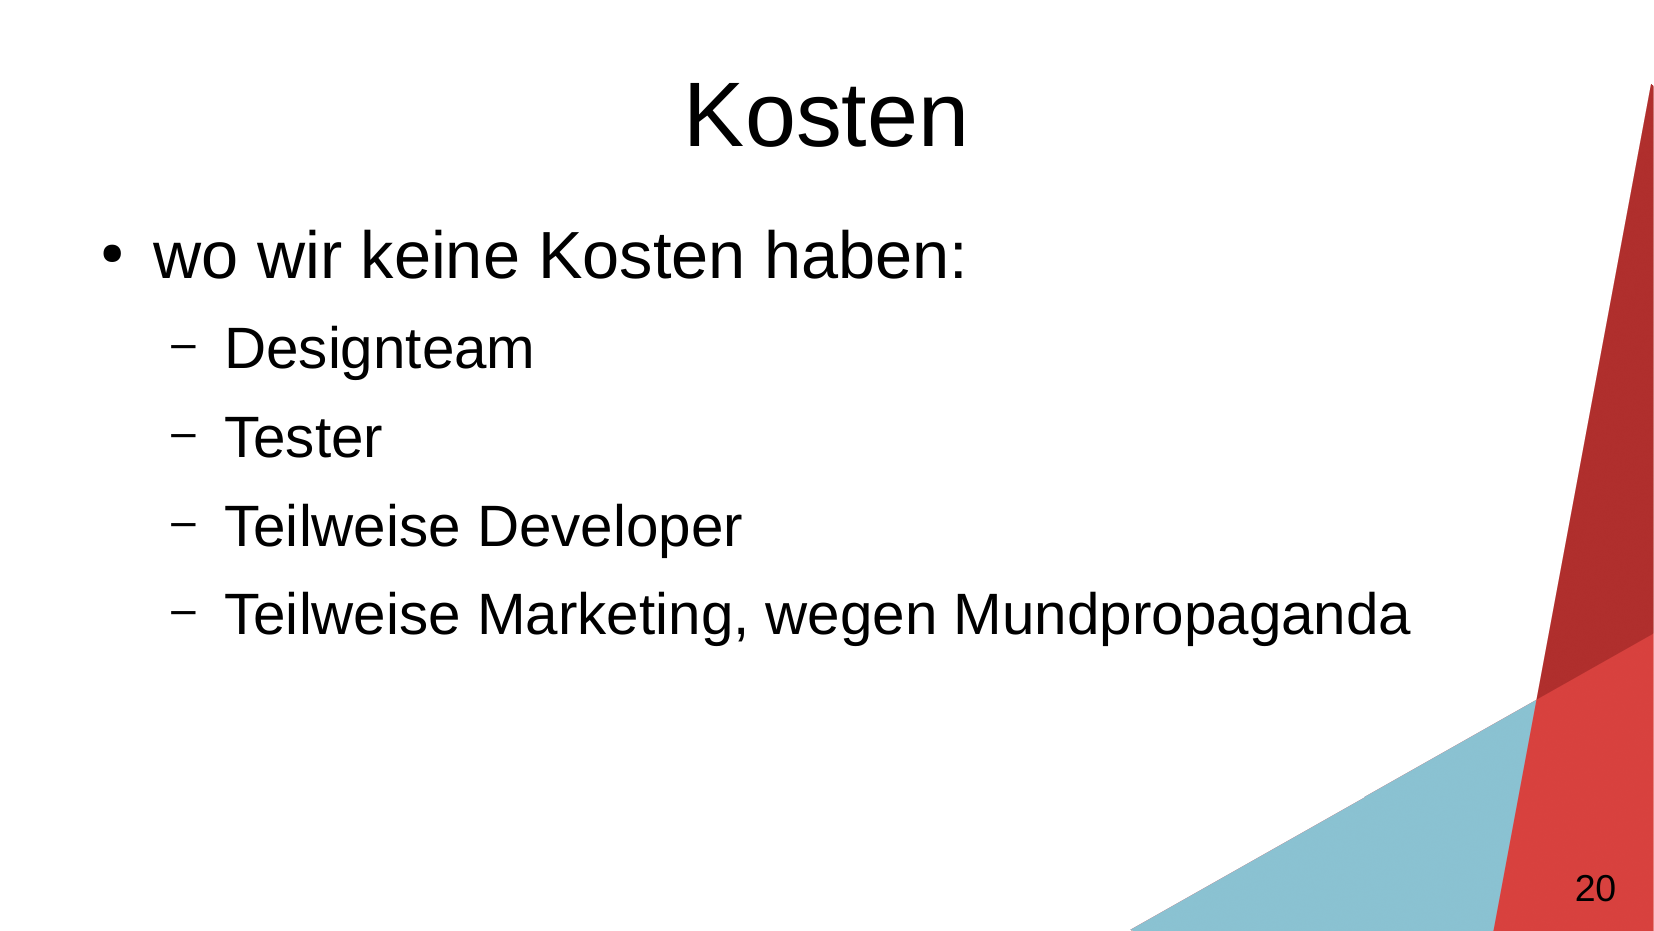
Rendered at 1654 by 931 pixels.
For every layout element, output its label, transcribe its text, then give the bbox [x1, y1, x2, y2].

picture [1075, 84, 1654, 931]
title Kosten [82, 37, 1571, 193]
list wo wir keine Kosten haben: Designteam Tester Teilweise Developer Teilweise Marketing, wegen Mundpropaganda [82, 217, 1571, 758]
